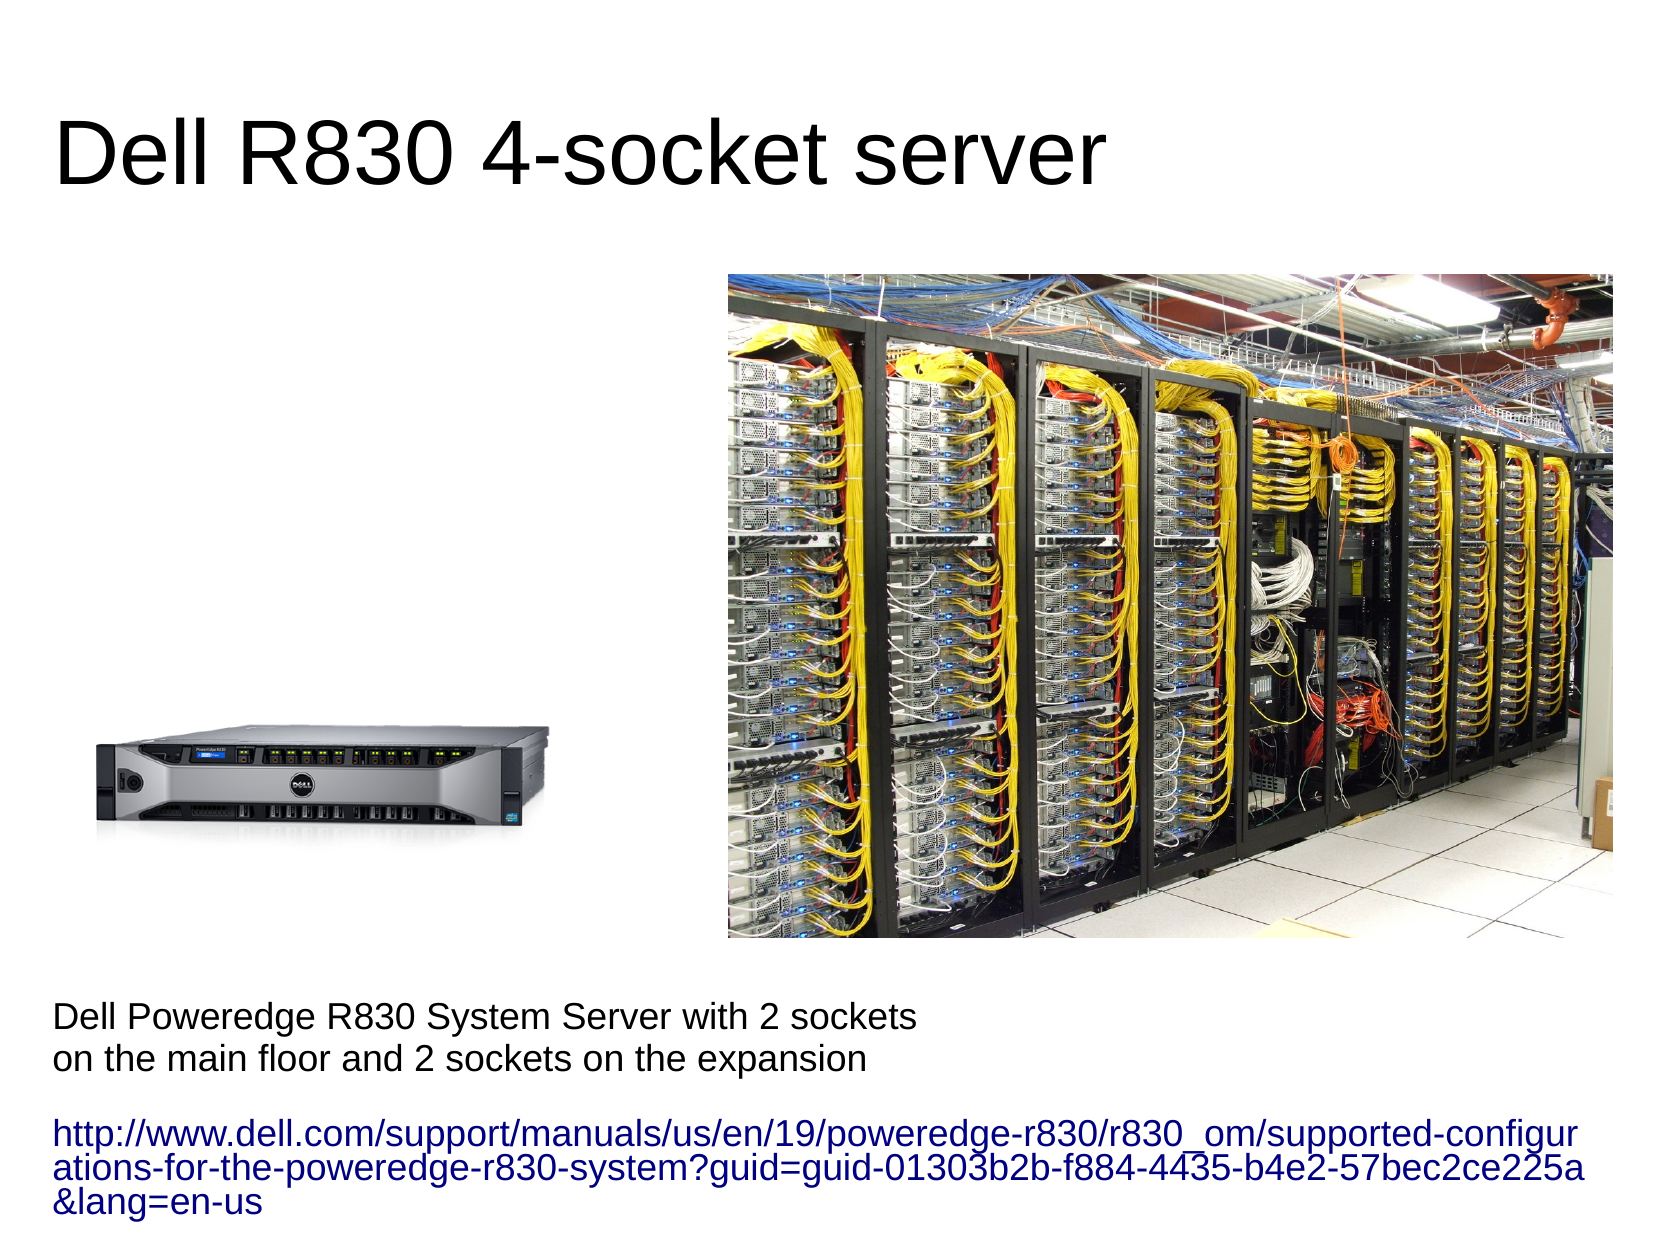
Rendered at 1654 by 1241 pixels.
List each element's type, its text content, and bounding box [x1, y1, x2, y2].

title Dell R830 4-socket server [37, 49, 1126, 257]
text_box http://www.dell.com/support/manuals/us/en/19/poweredge-r830/r830_om/supported-configurations-for-the-poweredge-r830-system?guid=guid-01303b2b-f884-4435-b4e2-57bec2ce225a&lang=en-us [37, 1104, 1613, 1205]
picture [728, 274, 1613, 938]
picture [80, 653, 563, 901]
text_box Dell Poweredge R830 System Server with 2 sockets on the main floor and 2 sockets on the expansion [37, 988, 938, 1088]
